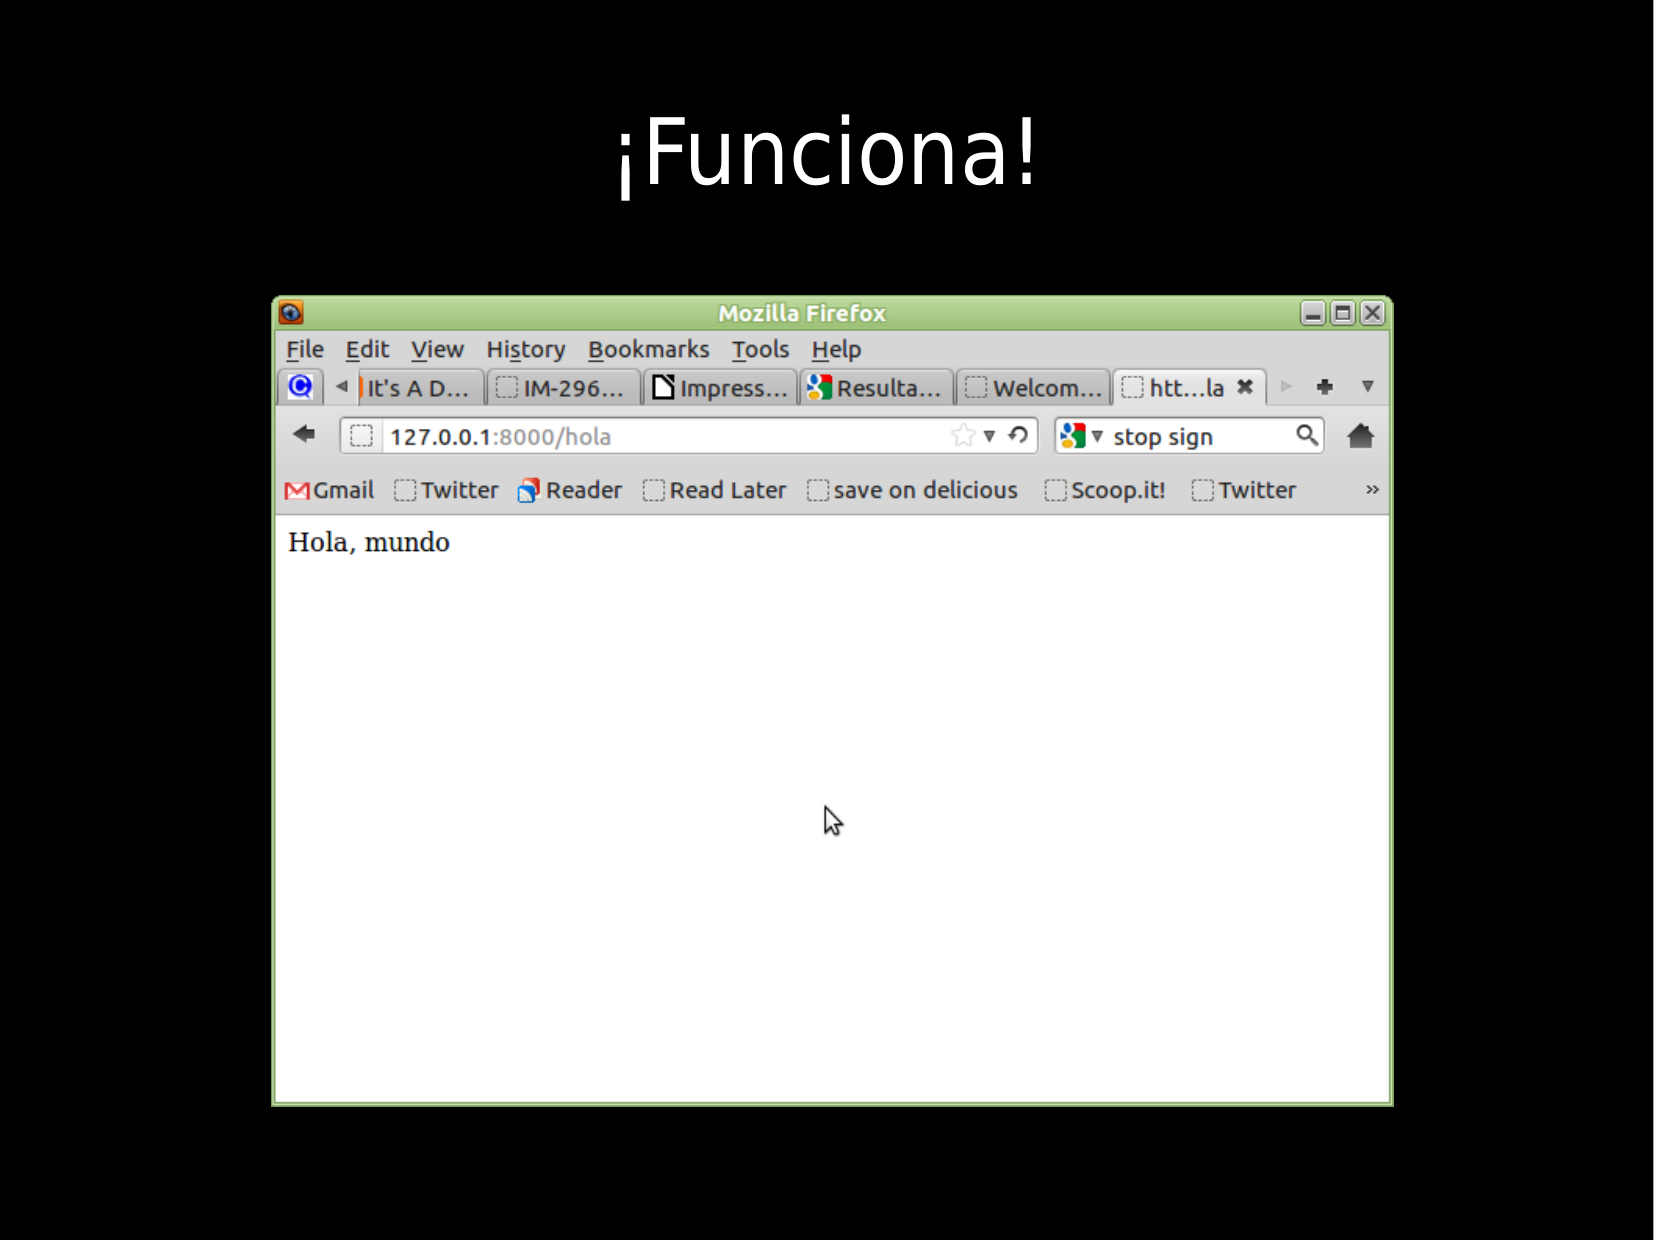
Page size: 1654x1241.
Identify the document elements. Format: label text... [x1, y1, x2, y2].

picture [271, 295, 1394, 1107]
title ¡Funciona! [82, 49, 1571, 257]
